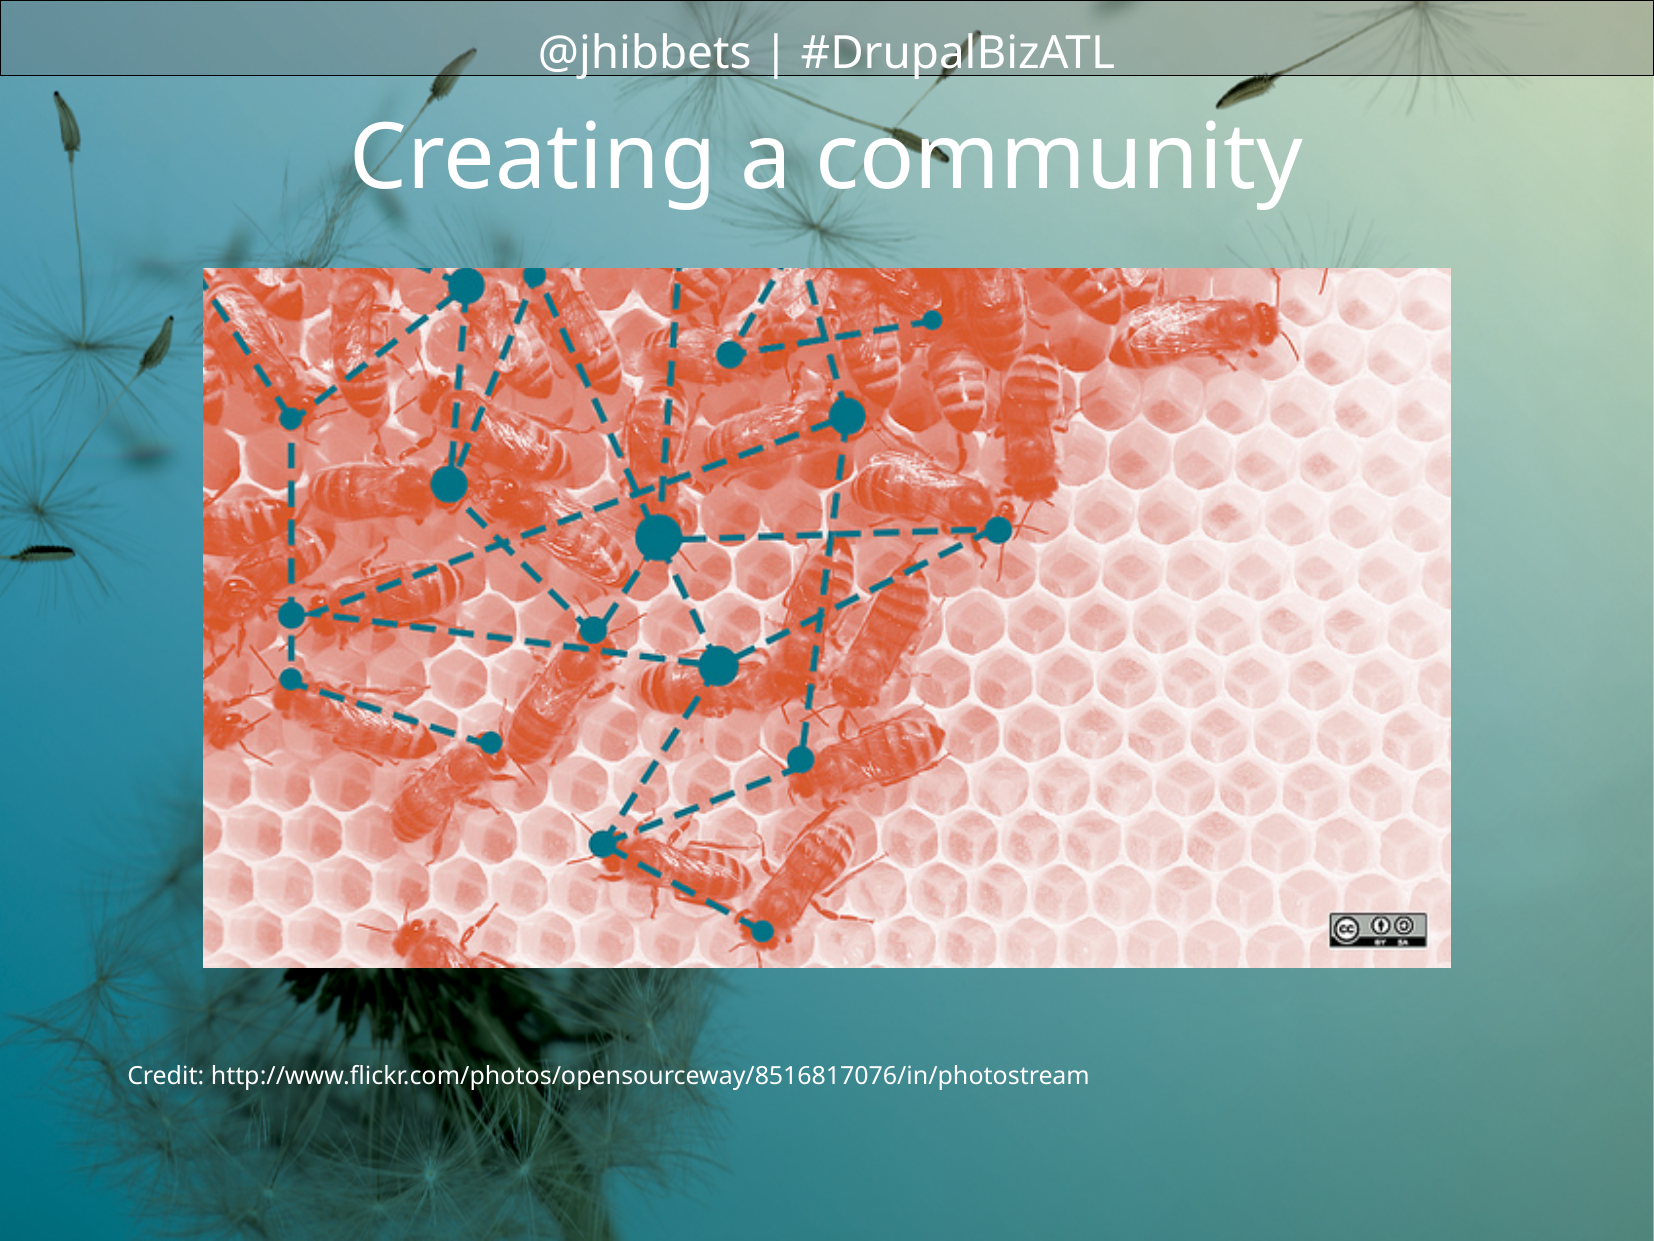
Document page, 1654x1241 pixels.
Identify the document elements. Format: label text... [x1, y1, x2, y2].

picture [0, 76, 1654, 1241]
text_box Credit: http://www.flickr.com/photos/opensourceway/8516817076/in/photostream [112, 1050, 1106, 1093]
title Creating a community [82, 49, 1571, 257]
